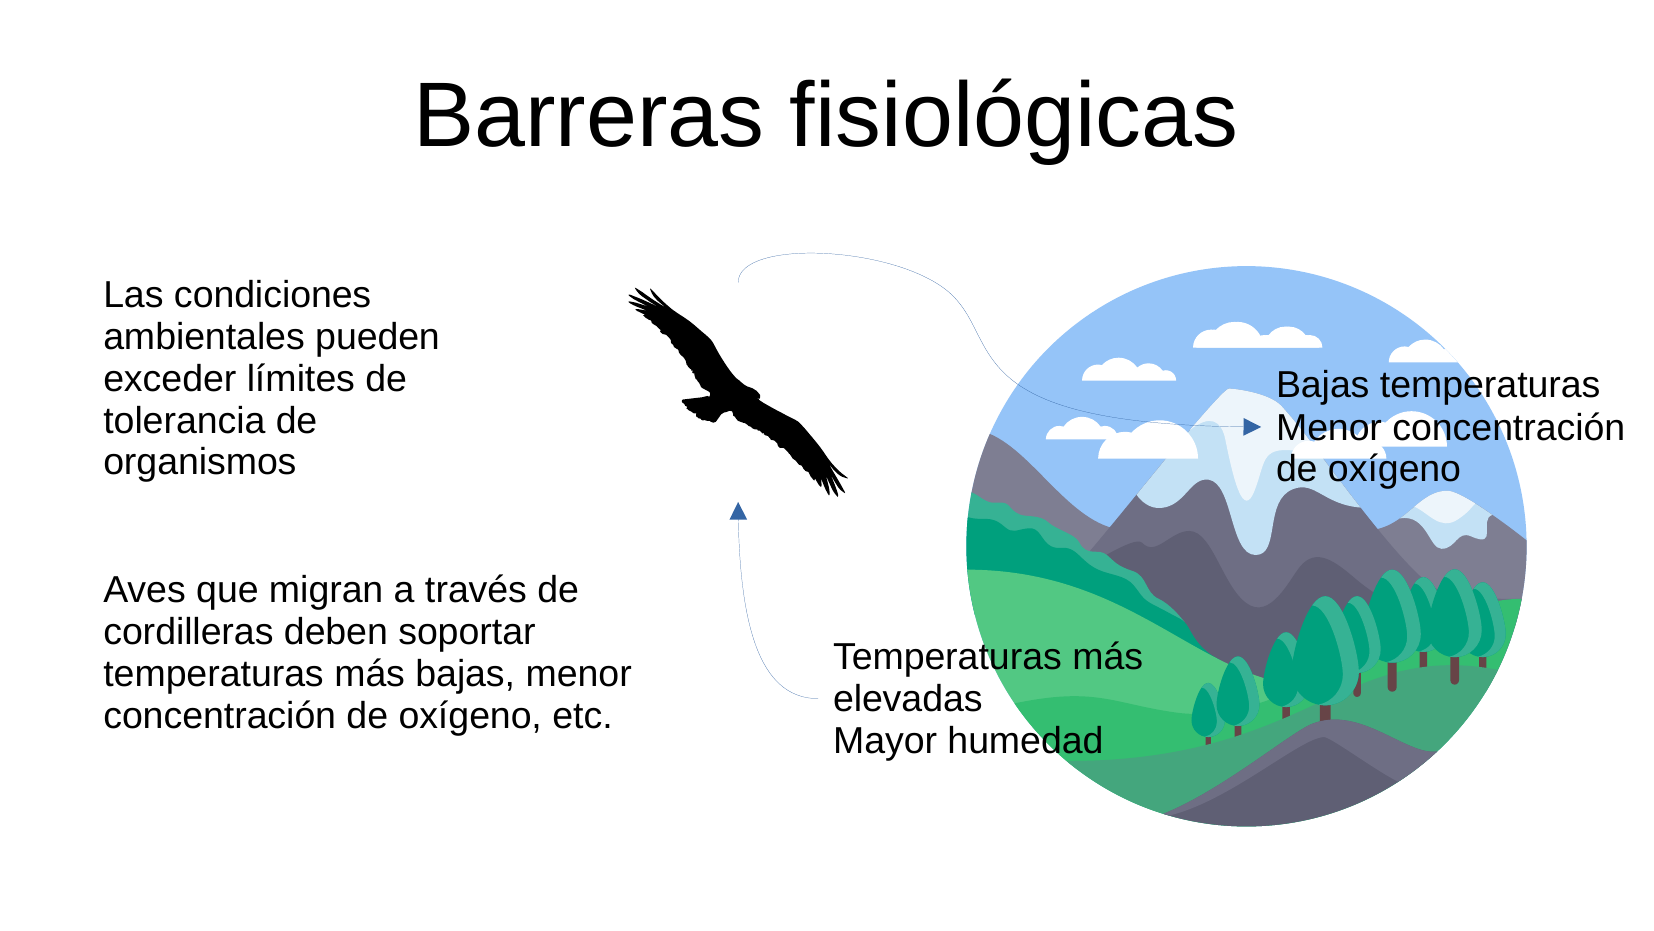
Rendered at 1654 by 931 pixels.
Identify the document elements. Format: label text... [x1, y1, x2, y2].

picture [965, 313, 1527, 827]
title Barreras fisiológicas [82, 37, 1571, 193]
text_box Aves que migran a través de cordilleras deben soportar temperaturas más bajas, menor concentración de oxígeno, etc. [88, 561, 650, 744]
picture [965, 265, 1527, 426]
picture [628, 282, 848, 502]
text_box Las condiciones ambientales pueden exceder límites de tolerancia de organismos [88, 265, 502, 491]
text_box Temperaturas más elevadas Mayor humedad [818, 628, 1232, 770]
text_box Bajas temperaturas Menor concentración de oxígeno [1261, 356, 1654, 498]
